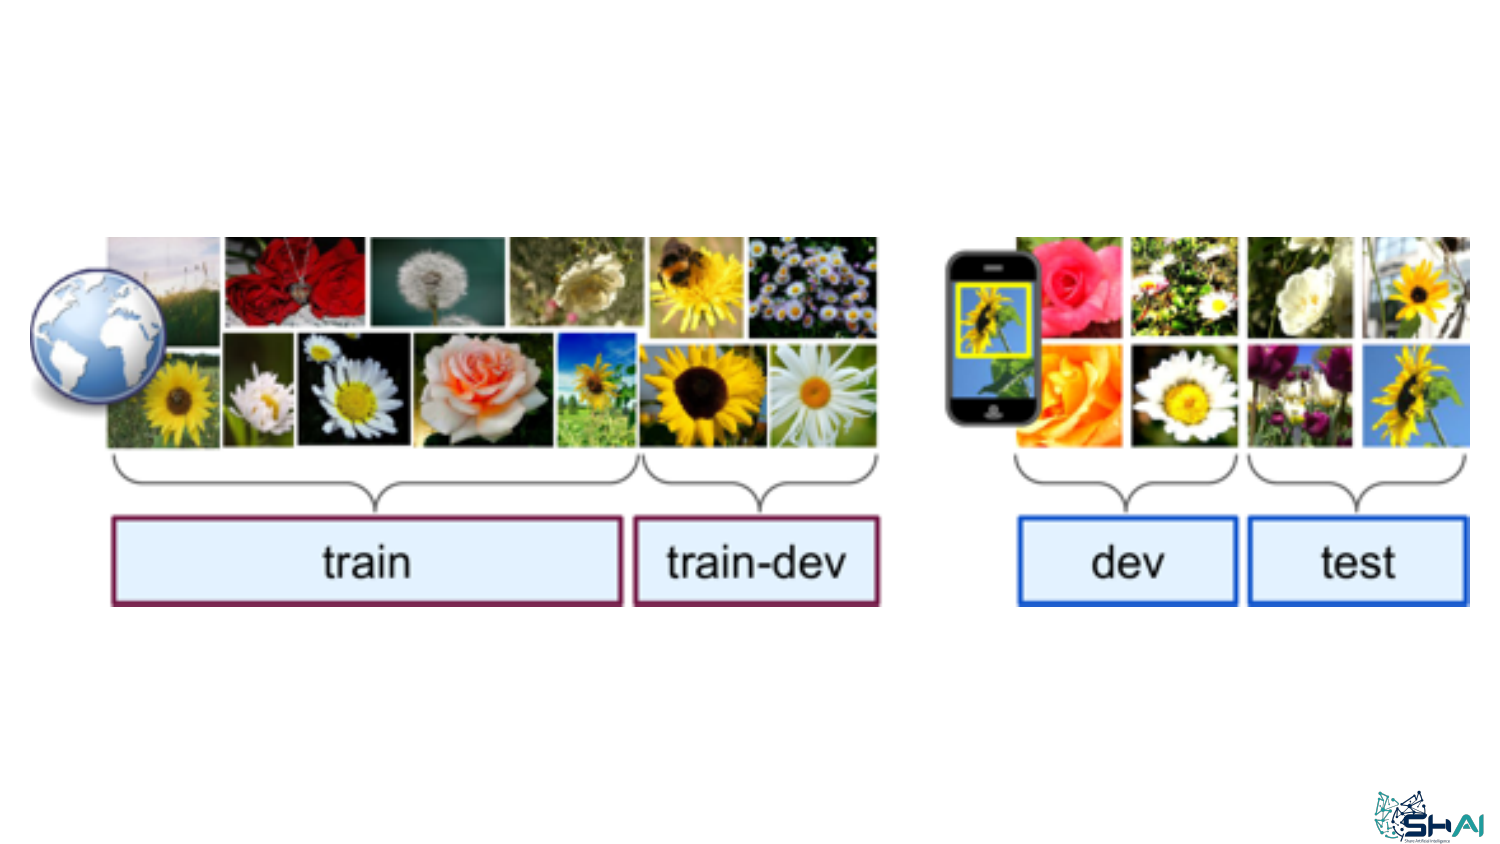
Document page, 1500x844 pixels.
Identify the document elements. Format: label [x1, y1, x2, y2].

picture [30, 237, 1470, 607]
picture [1358, 790, 1500, 844]
